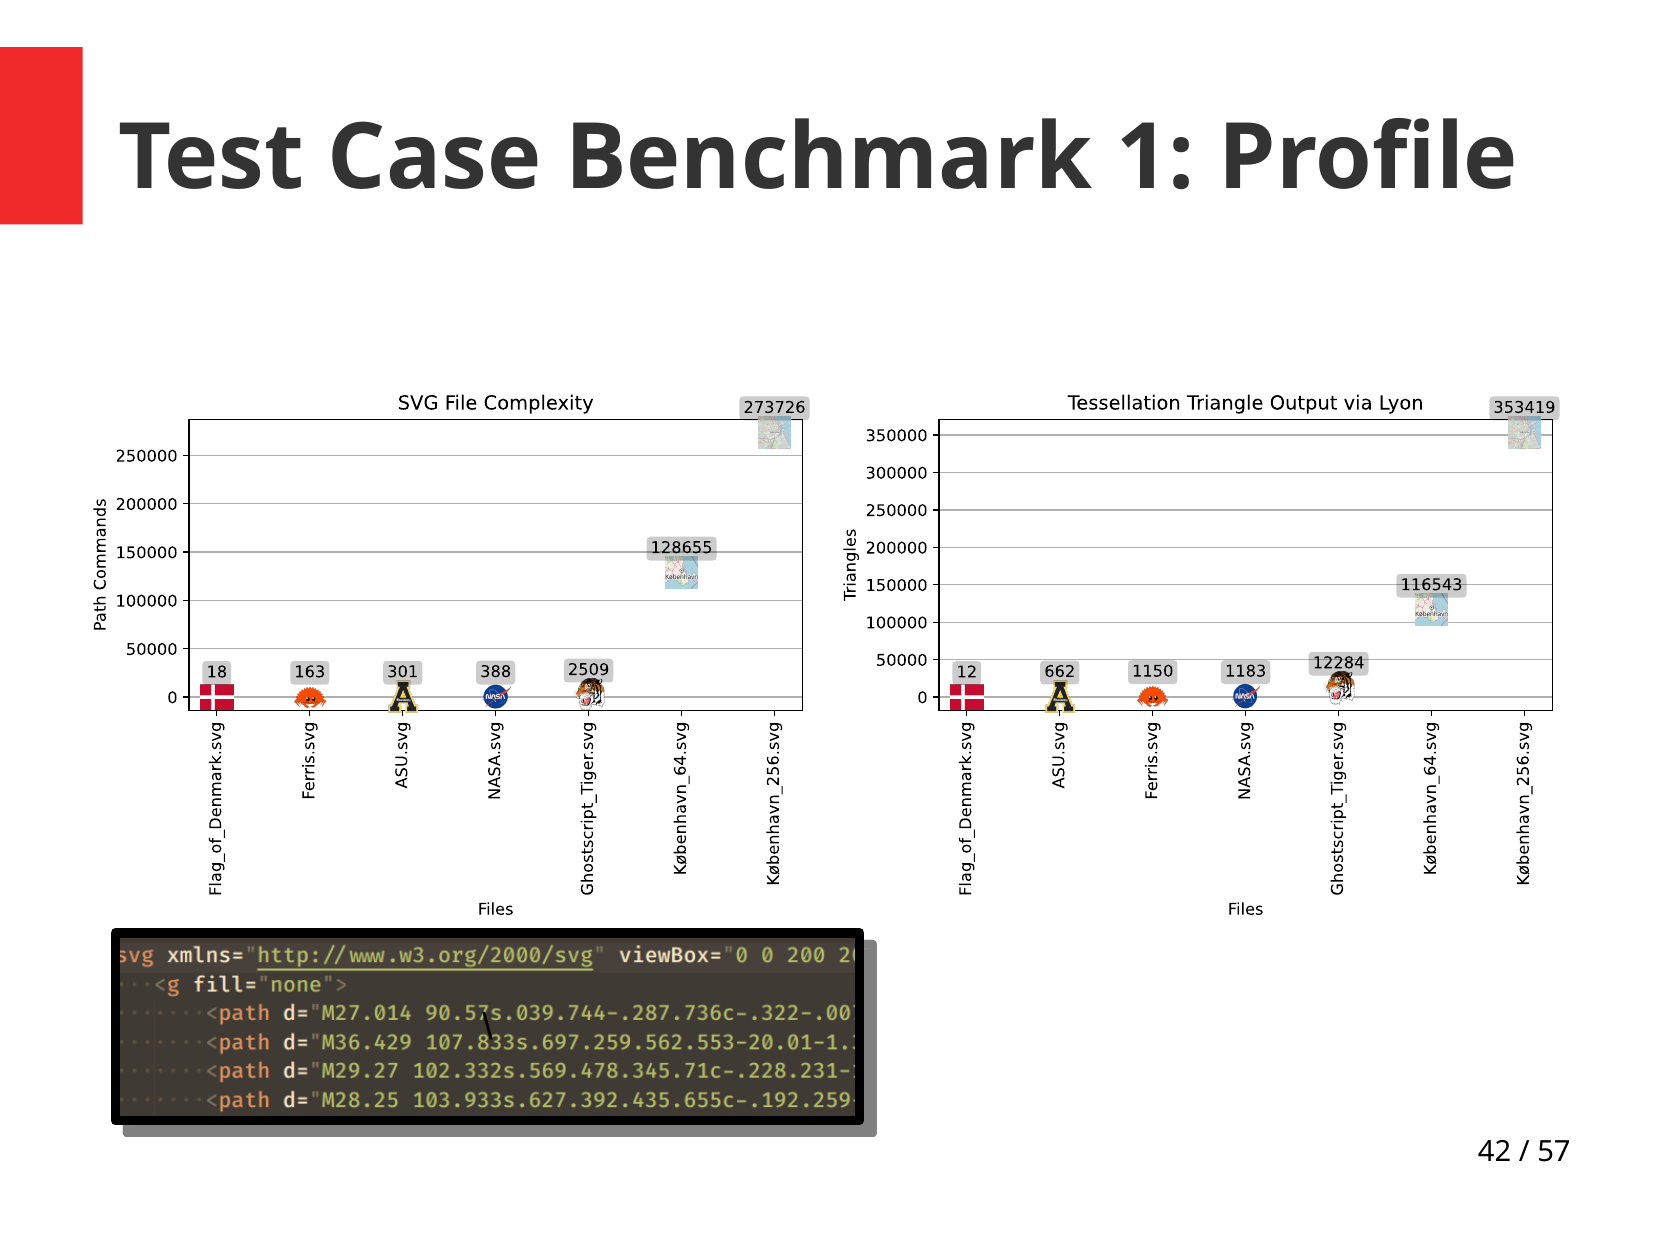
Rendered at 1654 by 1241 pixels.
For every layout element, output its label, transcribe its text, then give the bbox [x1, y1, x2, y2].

picture [75, 375, 1576, 938]
title Test Case Benchmark 1: Profile [118, 49, 1571, 257]
picture [120, 937, 856, 1116]
